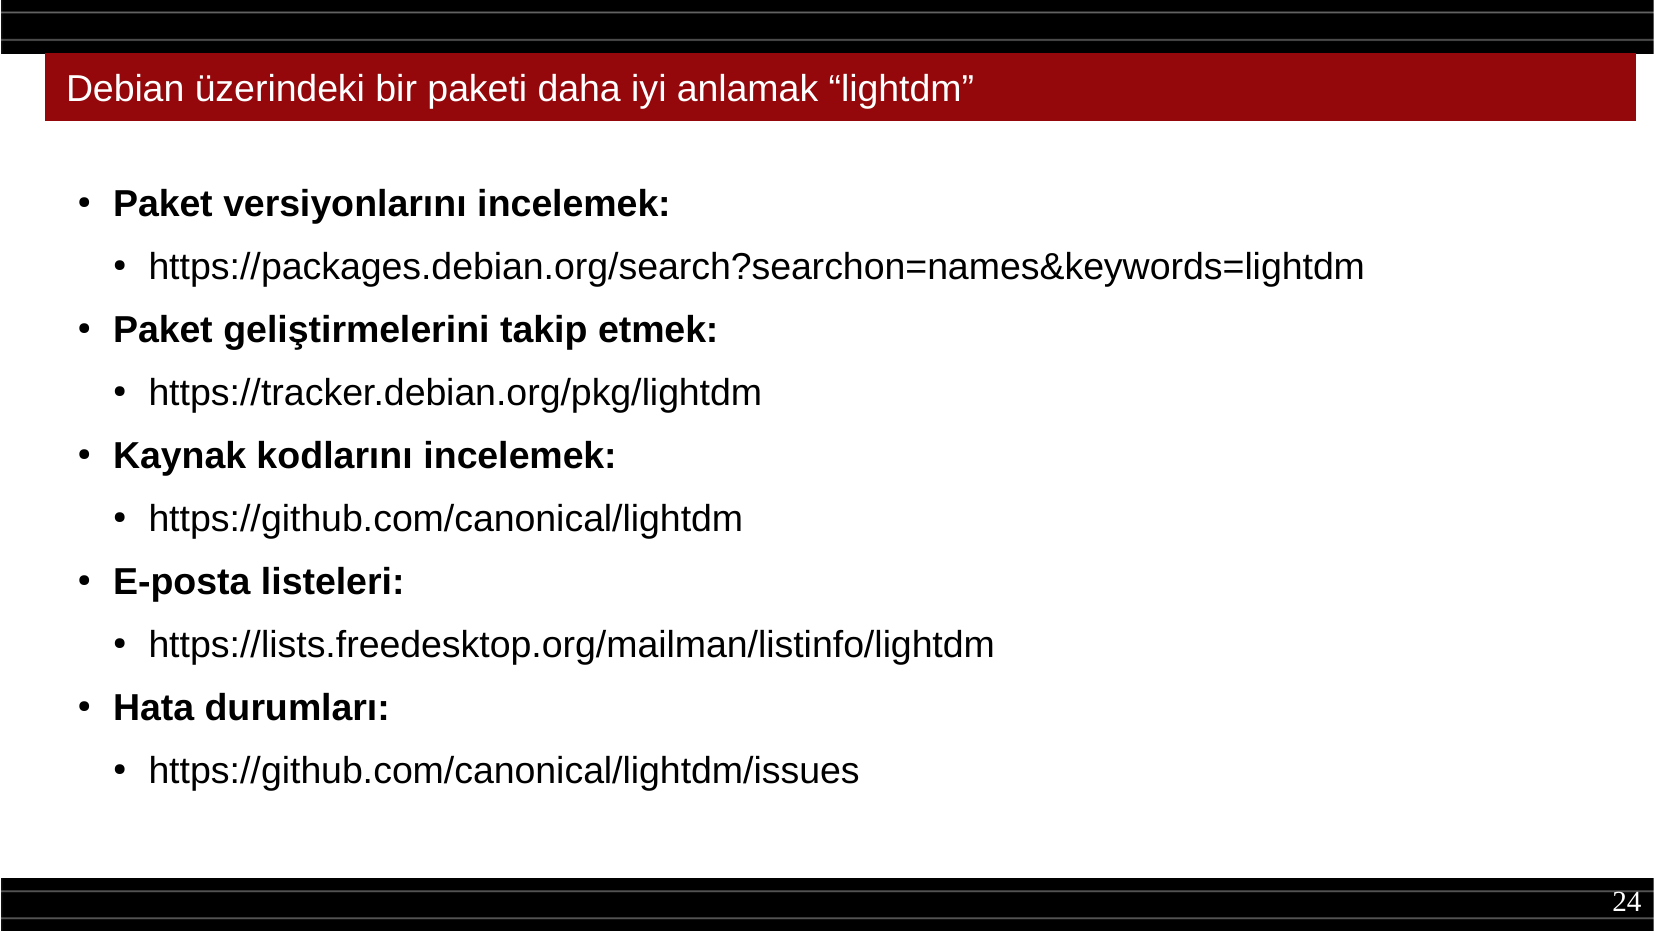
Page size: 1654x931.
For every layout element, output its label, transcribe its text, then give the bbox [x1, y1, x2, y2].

text_box Paket versiyonlarını incelemek: https://packages.debian.org/search?searchon=names&keywords=lightdm Paket geliştirmelerini takip etmek: https://tracker.debian.org/pkg/lightdm Kaynak kodlarını incelemek: https://github.com/canonical/lightdm E-posta listeleri: https://lists.freedesktop.org/mailman/listinfo/lightdm Hata durumları: https://github.com/canonical/lightdm/issues [63, 154, 1432, 799]
picture [1, 0, 1654, 54]
picture [1, 878, 1654, 931]
text_box Debian üzerindeki bir paketi daha iyi anlamak “lightdm” [51, 60, 1312, 117]
